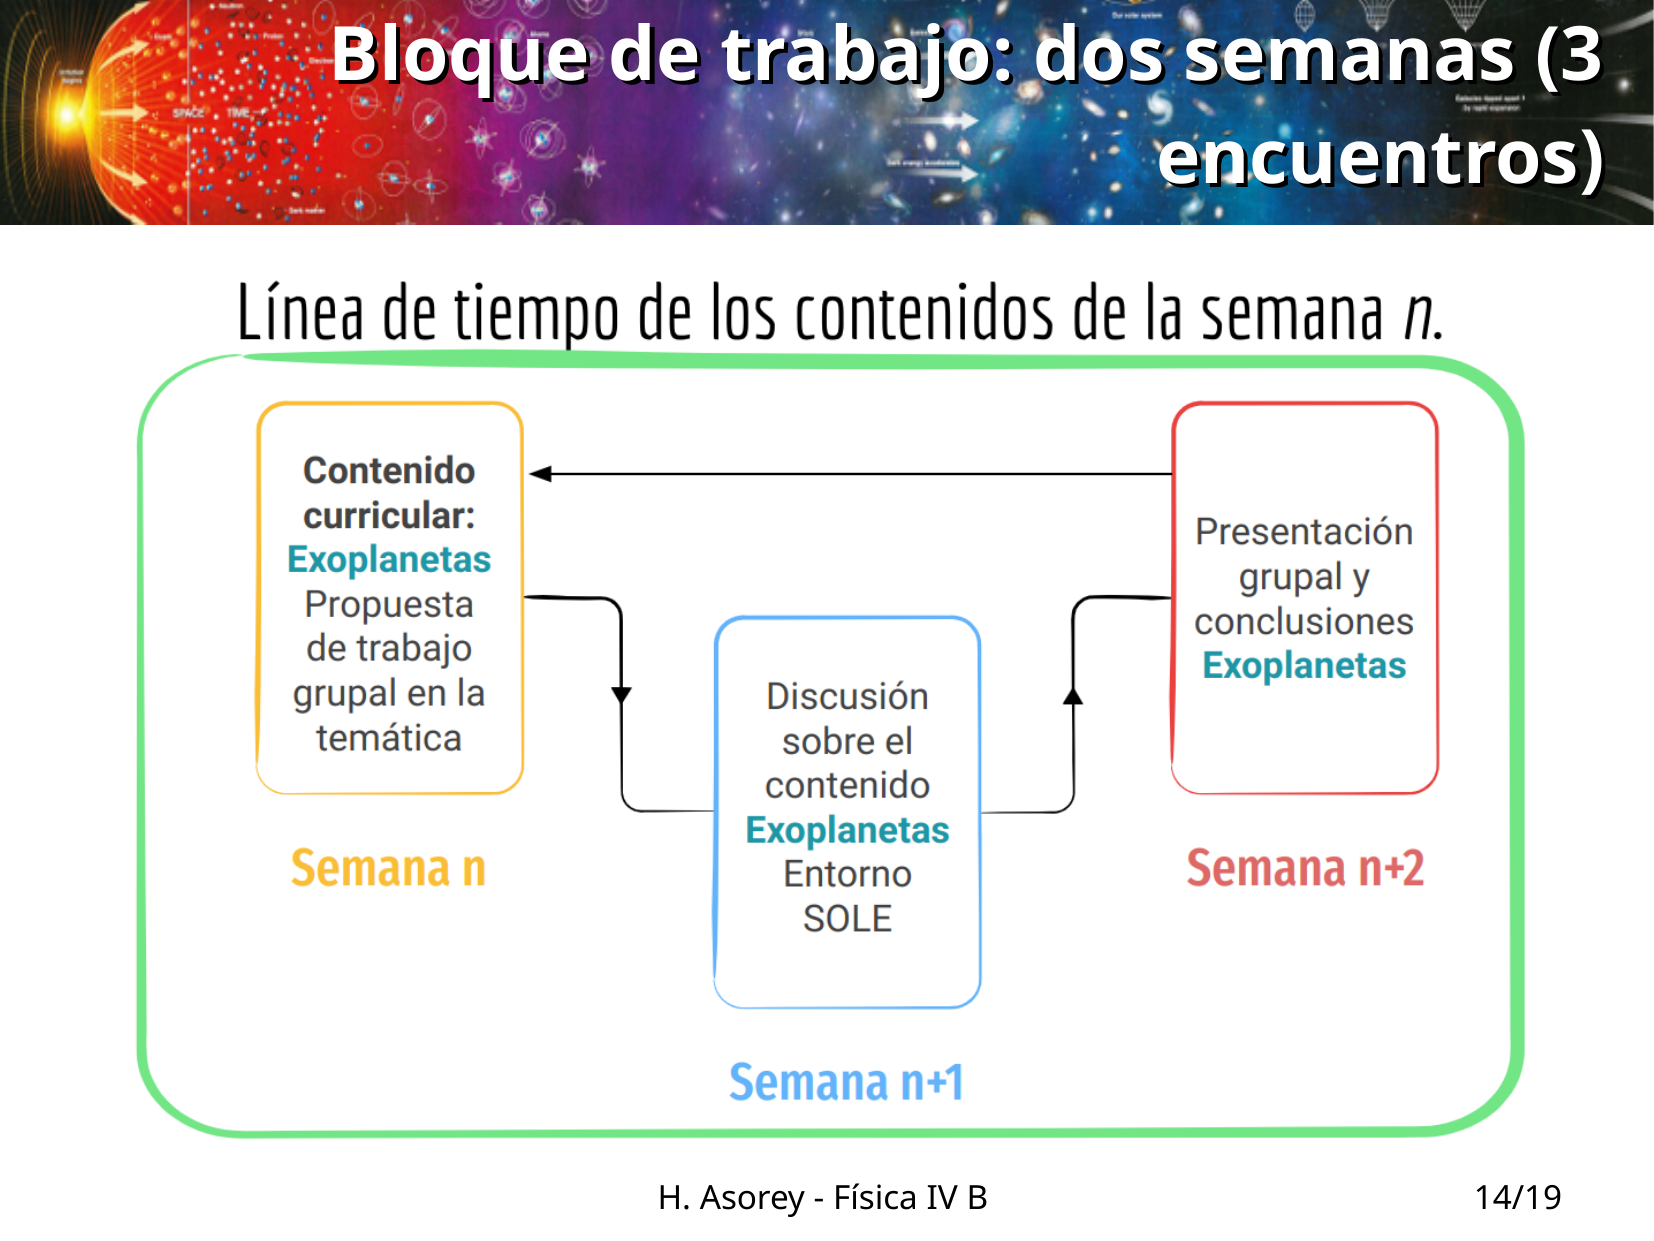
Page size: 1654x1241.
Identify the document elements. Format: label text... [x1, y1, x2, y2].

title Bloque de trabajo: dos semanas (3 encuentros) [45, 15, 1606, 191]
picture [0, 0, 1654, 225]
picture [107, 254, 1542, 1156]
